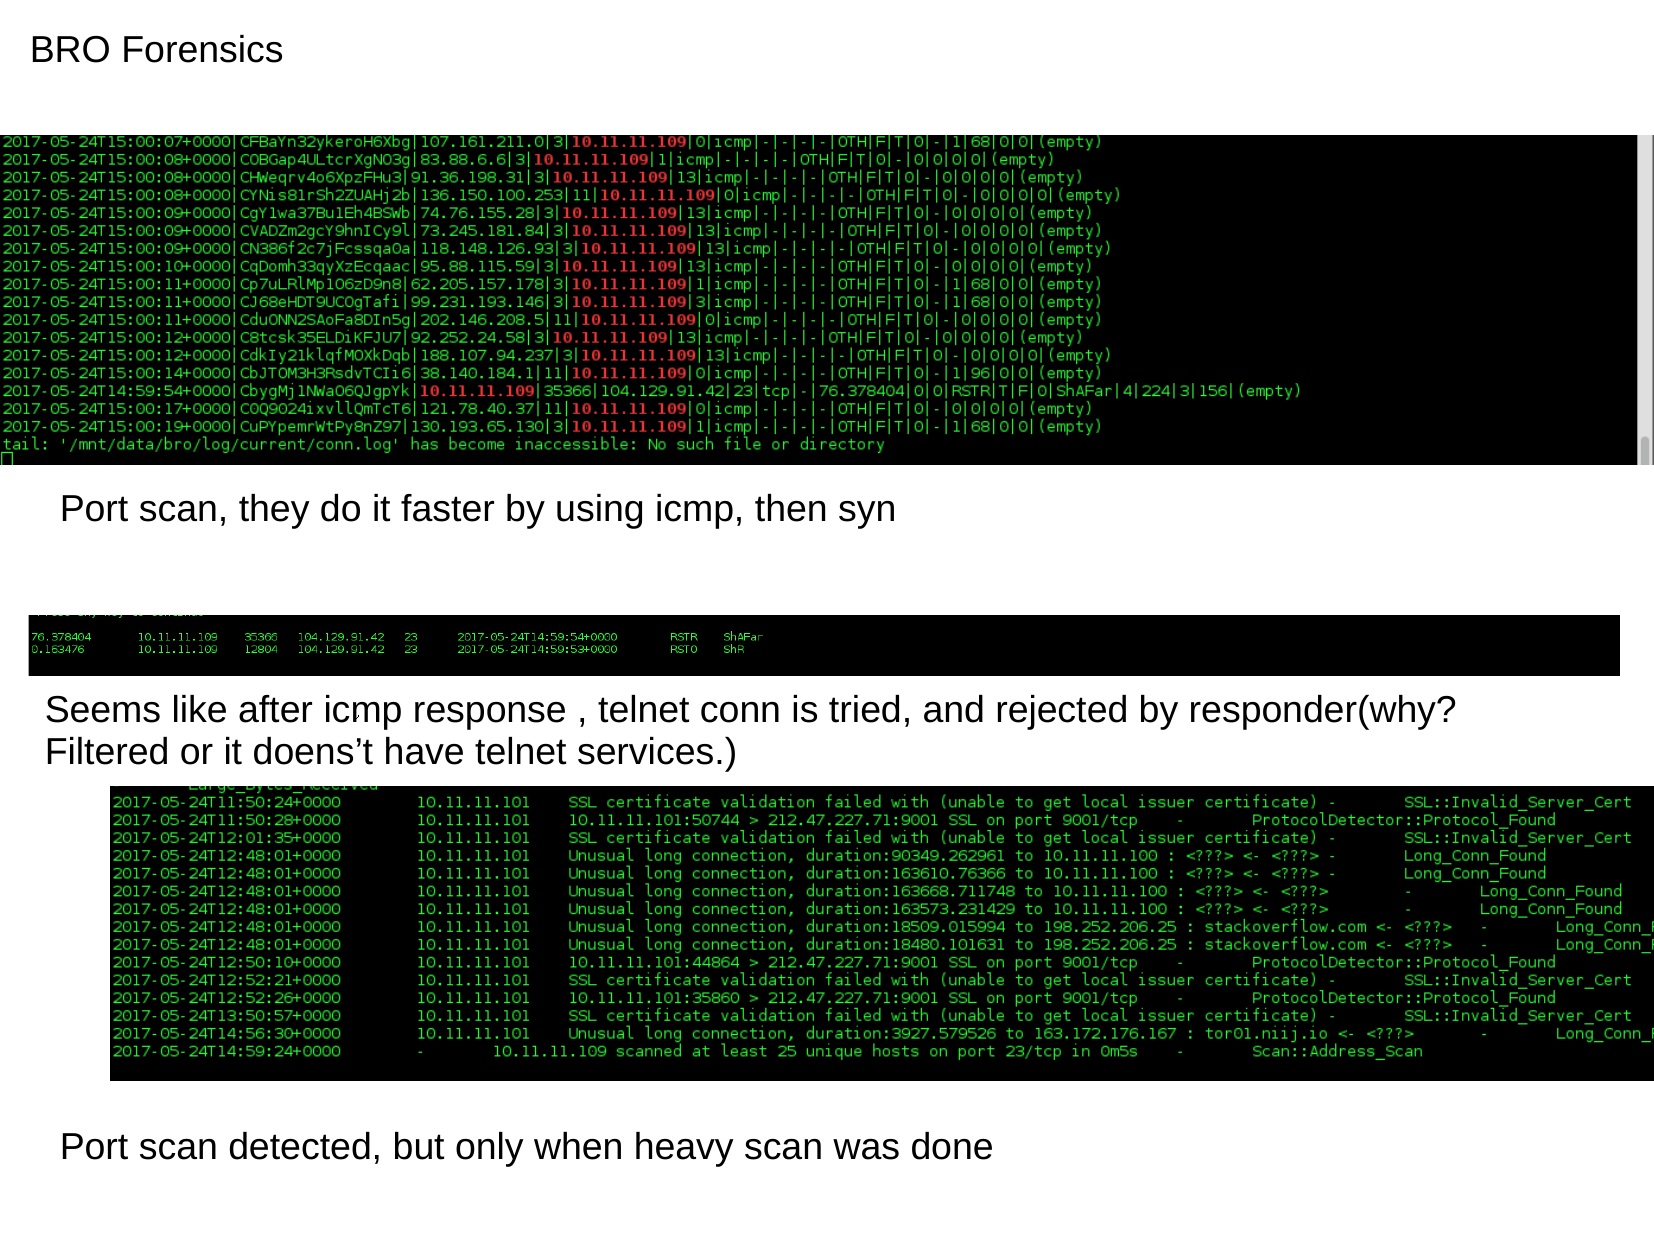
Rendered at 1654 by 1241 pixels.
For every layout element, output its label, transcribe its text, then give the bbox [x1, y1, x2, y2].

picture [105, 786, 1654, 1081]
text_box BRO Forensics [15, 21, 1531, 121]
text_box Port scan detected, but only when heavy scan was done [45, 1118, 1561, 1217]
text_box Port scan, they do it faster by using icmp, then syn [45, 480, 1561, 579]
picture [28, 615, 1621, 676]
text_box Seems like after icmp response , telnet conn is tried, and rejected by responder(why? Filtered or it doens’t have telnet services.) [30, 681, 1546, 781]
picture [0, 135, 1654, 465]
